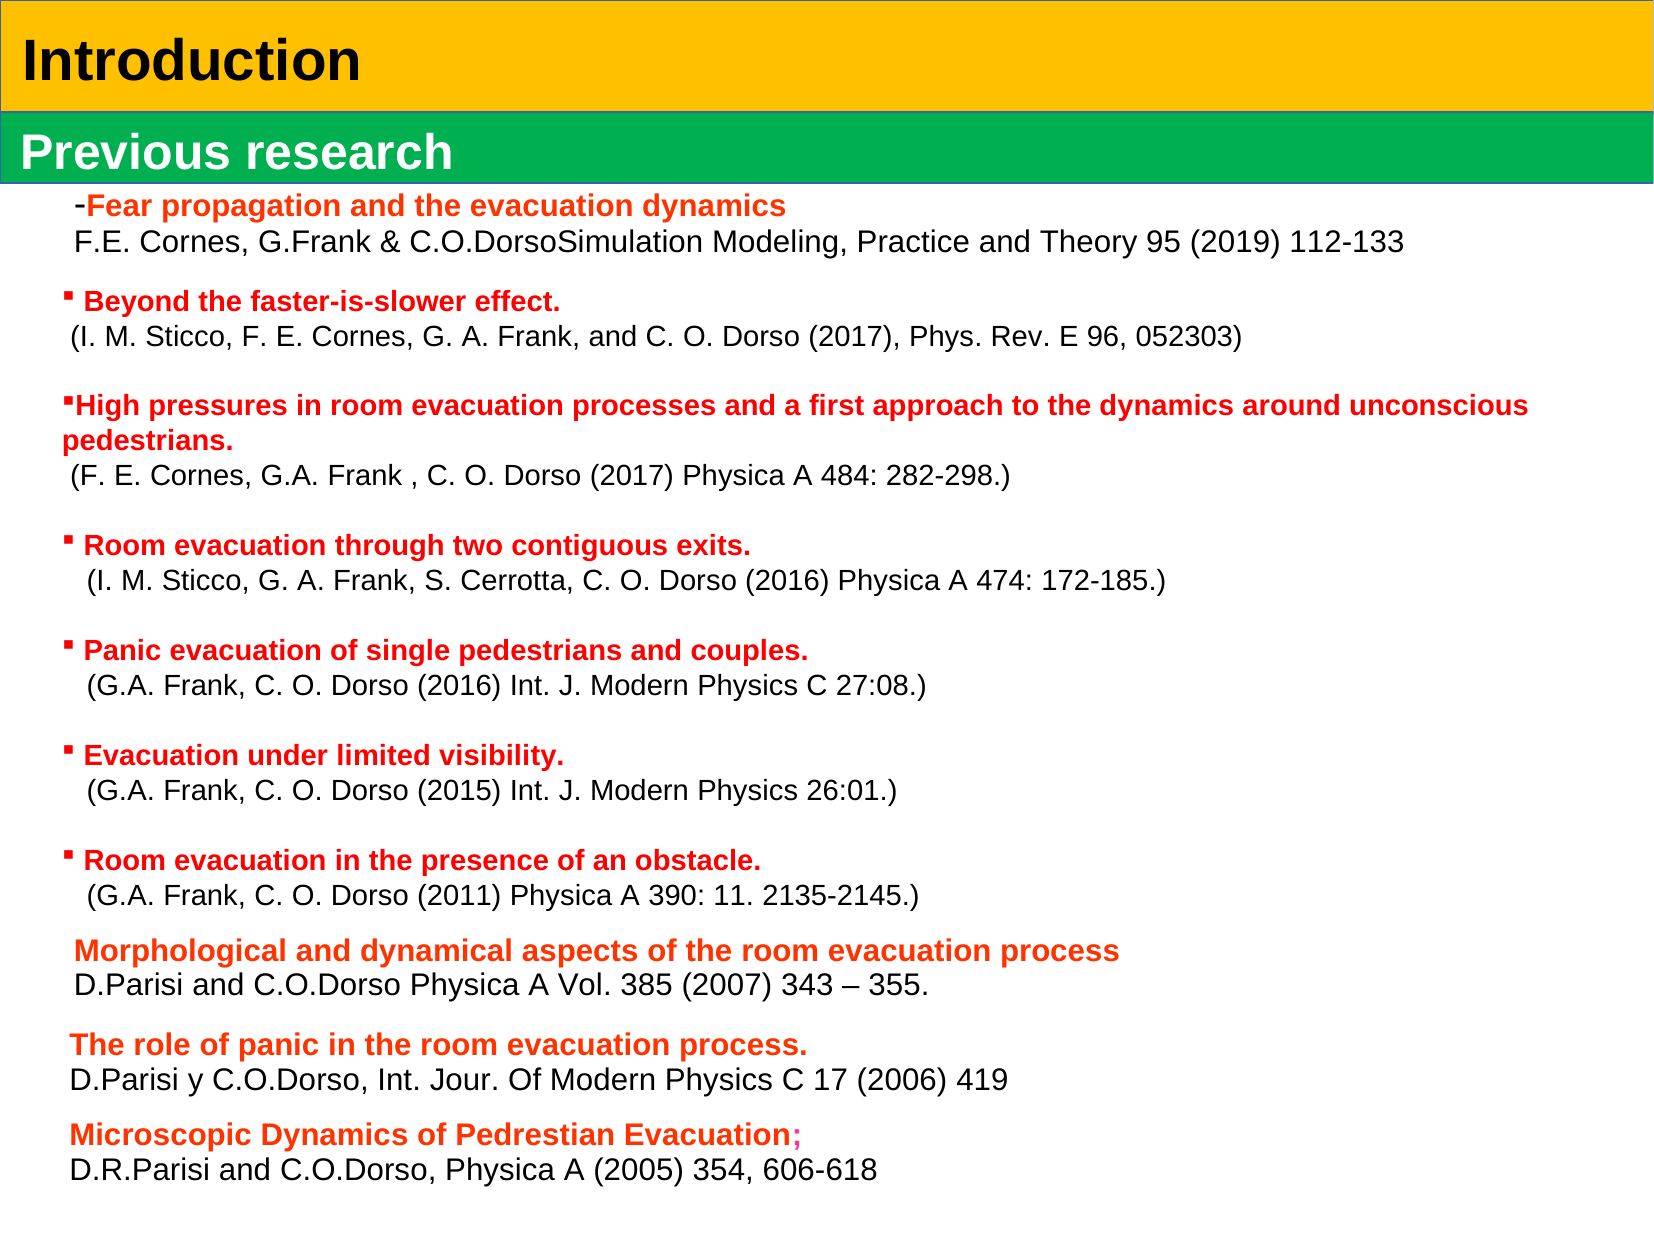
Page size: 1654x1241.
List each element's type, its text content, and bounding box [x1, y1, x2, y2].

text_box Introduction [7, 14, 981, 95]
text_box Morphological and dynamical aspects of the room evacuation process D.Parisi and C.O.Dorso Physica A Vol. 385 (2007) 343 – 355. [59, 925, 1246, 1028]
text_box Previous research [5, 112, 1654, 182]
text_box [0, 0, 1654, 183]
text_box Microscopic Dynamics of Pedrestian Evacuation; D.R.Parisi and C.O.Dorso, Physica A (2005) 354, 606-618 [54, 1123, 1046, 1212]
text_box The role of panic in the room evacuation process. D.Parisi y C.O.Dorso, Int. Jour. Of Modern Physics C 17 (2006) 419 [54, 1020, 1205, 1123]
text_box Beyond the faster-is-slower effect. (I. M. Sticco, F. E. Cornes, G. A. Frank, and C. O. Dorso (2017), Phys. Rev. E 96, 052303) High pressures in room evacuation processes and a first approach to the dynamics around unconscious pedestrians. (F. E. Cornes, G.A. Frank , C. O. Dorso (2017) Physica A 484: 282-298.) Room evacuation through two contiguous exits. (I. M. Sticco, G. A. Frank, S. Cerrotta, C. O. Dorso (2016) Physica A 474: 172-185.) Panic evacuation of single pedestrians and couples. (G.A. Frank, C. O. Dorso (2016) Int. J. Modern Physics C 27:08.) Evacuation under limited visibility. (G.A. Frank, C. O. Dorso (2015) Int. J. Modern Physics 26:01.) Room evacuation in the presence of an obstacle. (G.A. Frank, C. O. Dorso (2011) Physica A 390: 11. 2135-2145.) [47, 274, 1612, 1111]
text_box -Fear propagation and the evacuation dynamics F.E. Cornes, G.Frank & C.O.DorsoSimulation Modeling, Practice and Theory 95 (2019) 112-133 [59, 175, 1595, 272]
